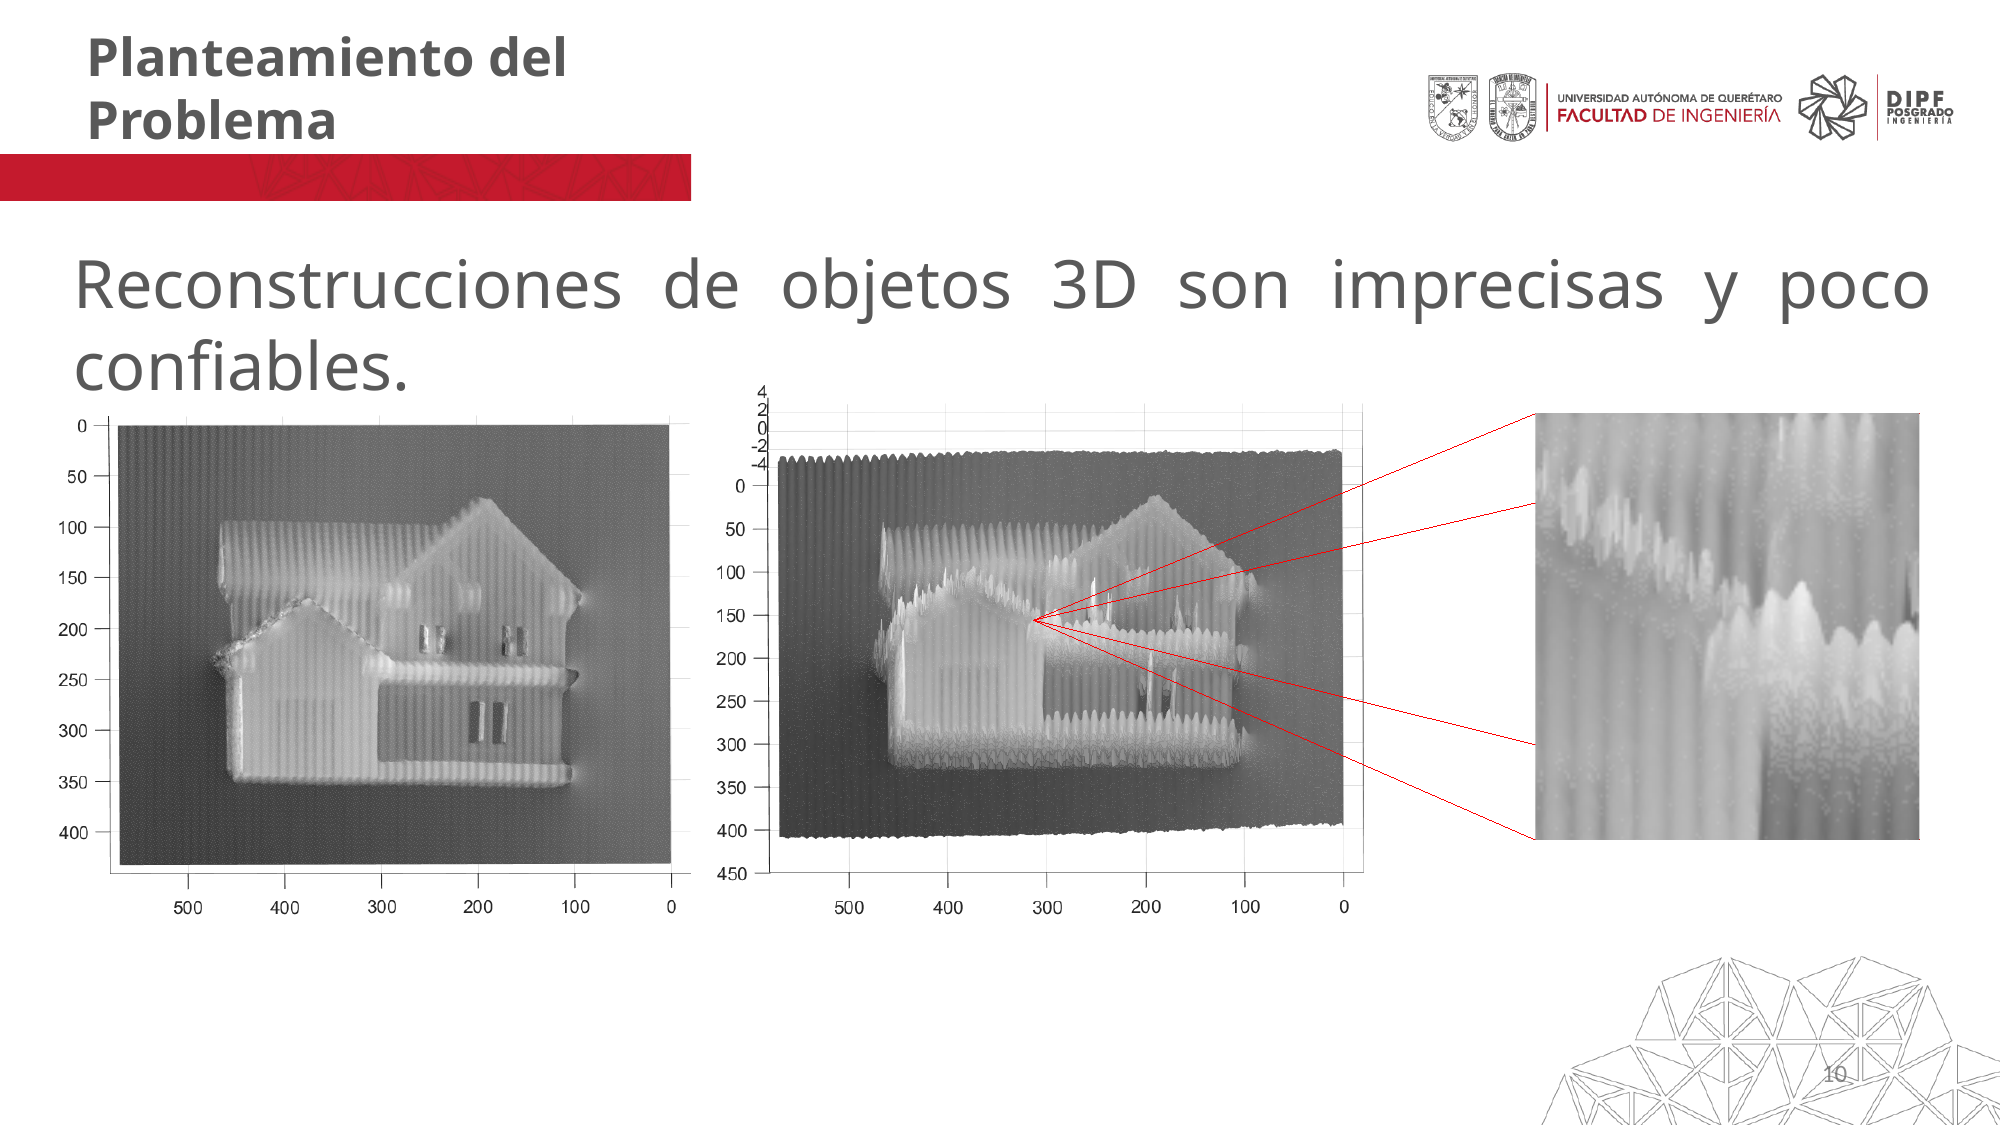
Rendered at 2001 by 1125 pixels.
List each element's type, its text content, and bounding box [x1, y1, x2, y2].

text_box Planteamiento del Problema [66, 14, 692, 154]
picture [1535, 413, 1920, 840]
text_box Reconstrucciones de objetos 3D son imprecisas y poco confiables. [59, 236, 1949, 401]
picture [56, 413, 692, 916]
picture [714, 383, 1365, 916]
picture [1422, 66, 1959, 160]
picture [1521, 945, 2000, 1125]
picture [0, 154, 692, 201]
